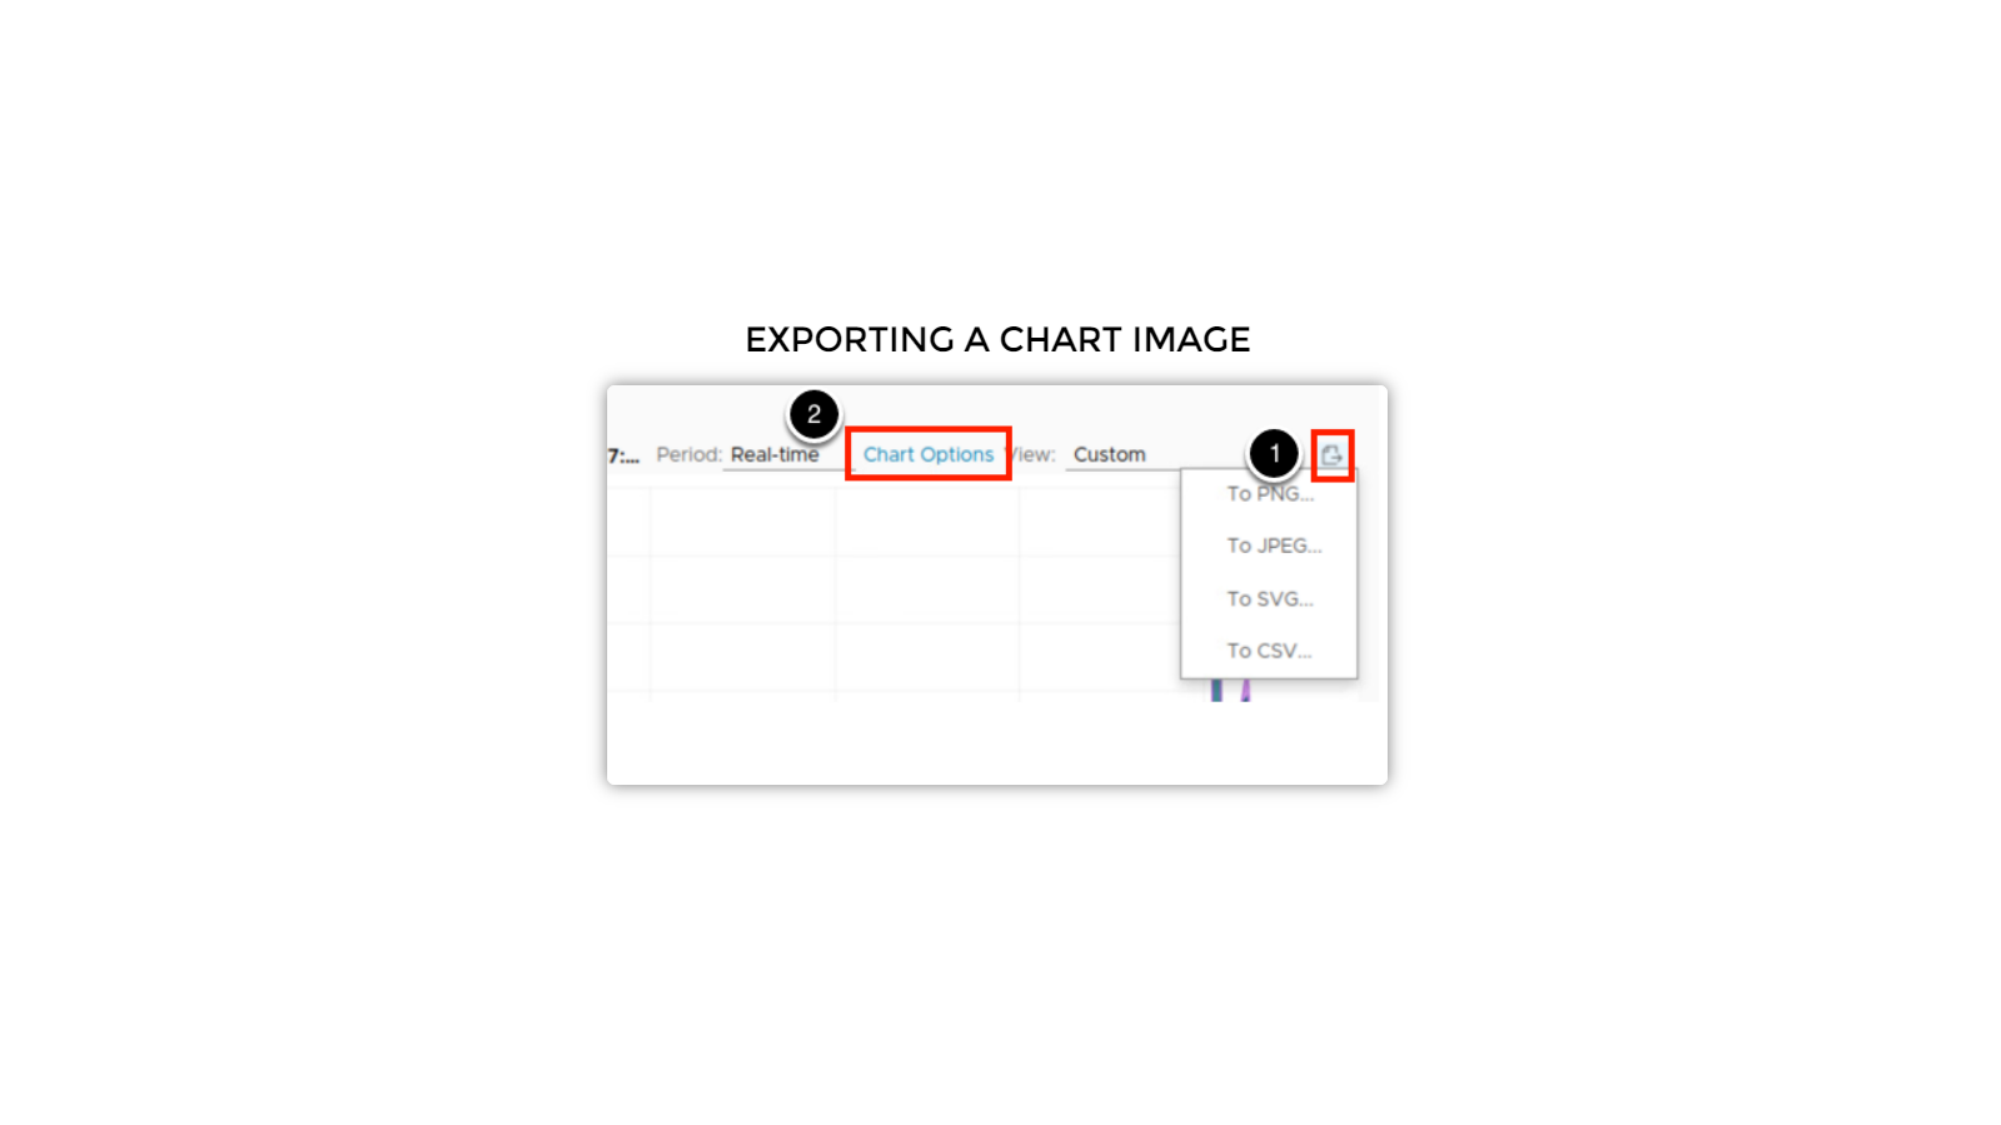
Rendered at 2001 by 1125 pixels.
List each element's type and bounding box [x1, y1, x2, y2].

picture [586, 314, 1414, 811]
